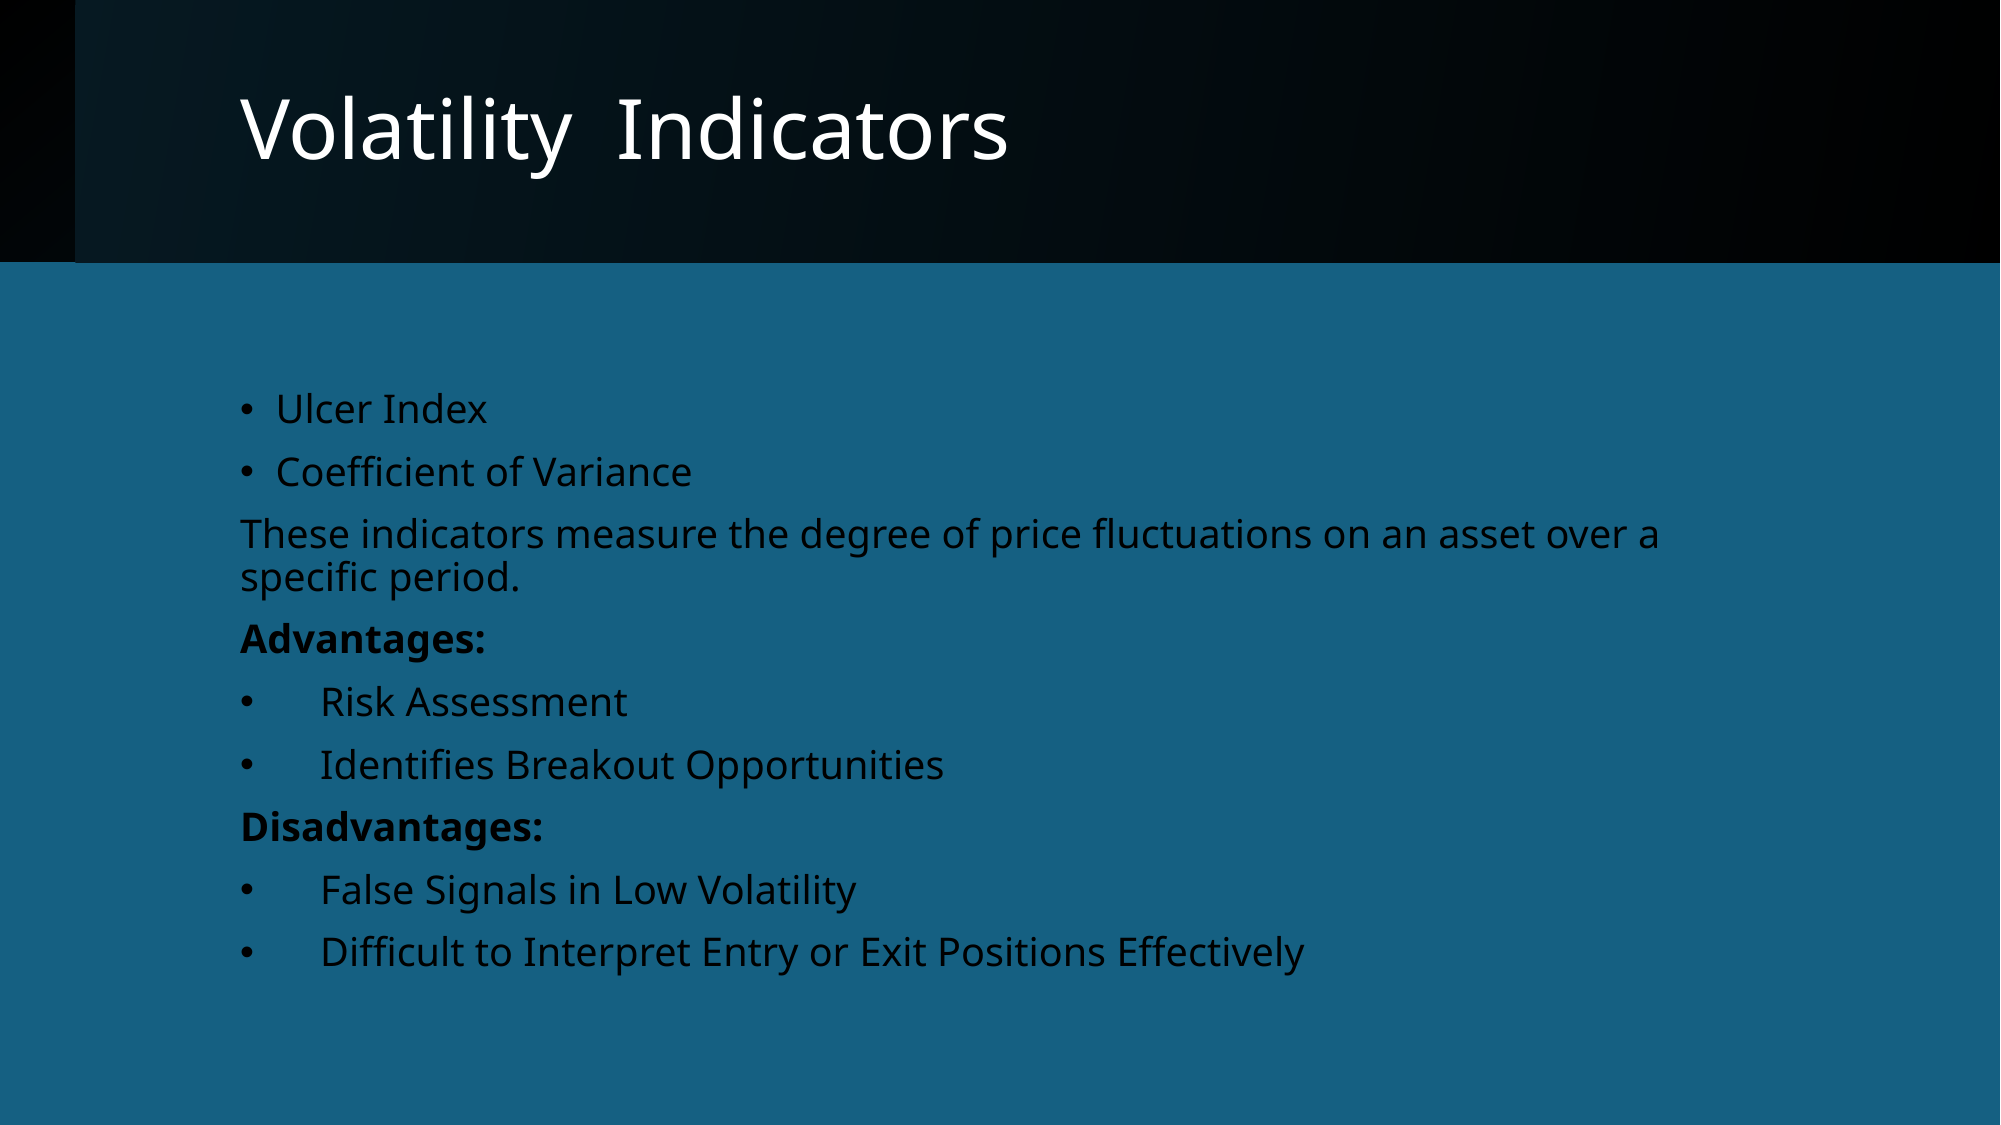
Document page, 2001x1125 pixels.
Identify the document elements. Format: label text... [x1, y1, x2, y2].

text_box [0, 0, 2000, 1125]
list Ulcer Index Coefficient of Variance These indicators measure the degree of price fluctuations on an asset over a specific period. Advantages: Risk Assessment Identifies Breakout Opportunities Disadvantages: False Signals in Low Volatility Difficult to Interpret Entry or Exit Positions Effectively [225, 380, 1821, 985]
title Volatility Indicators [225, 48, 1849, 218]
